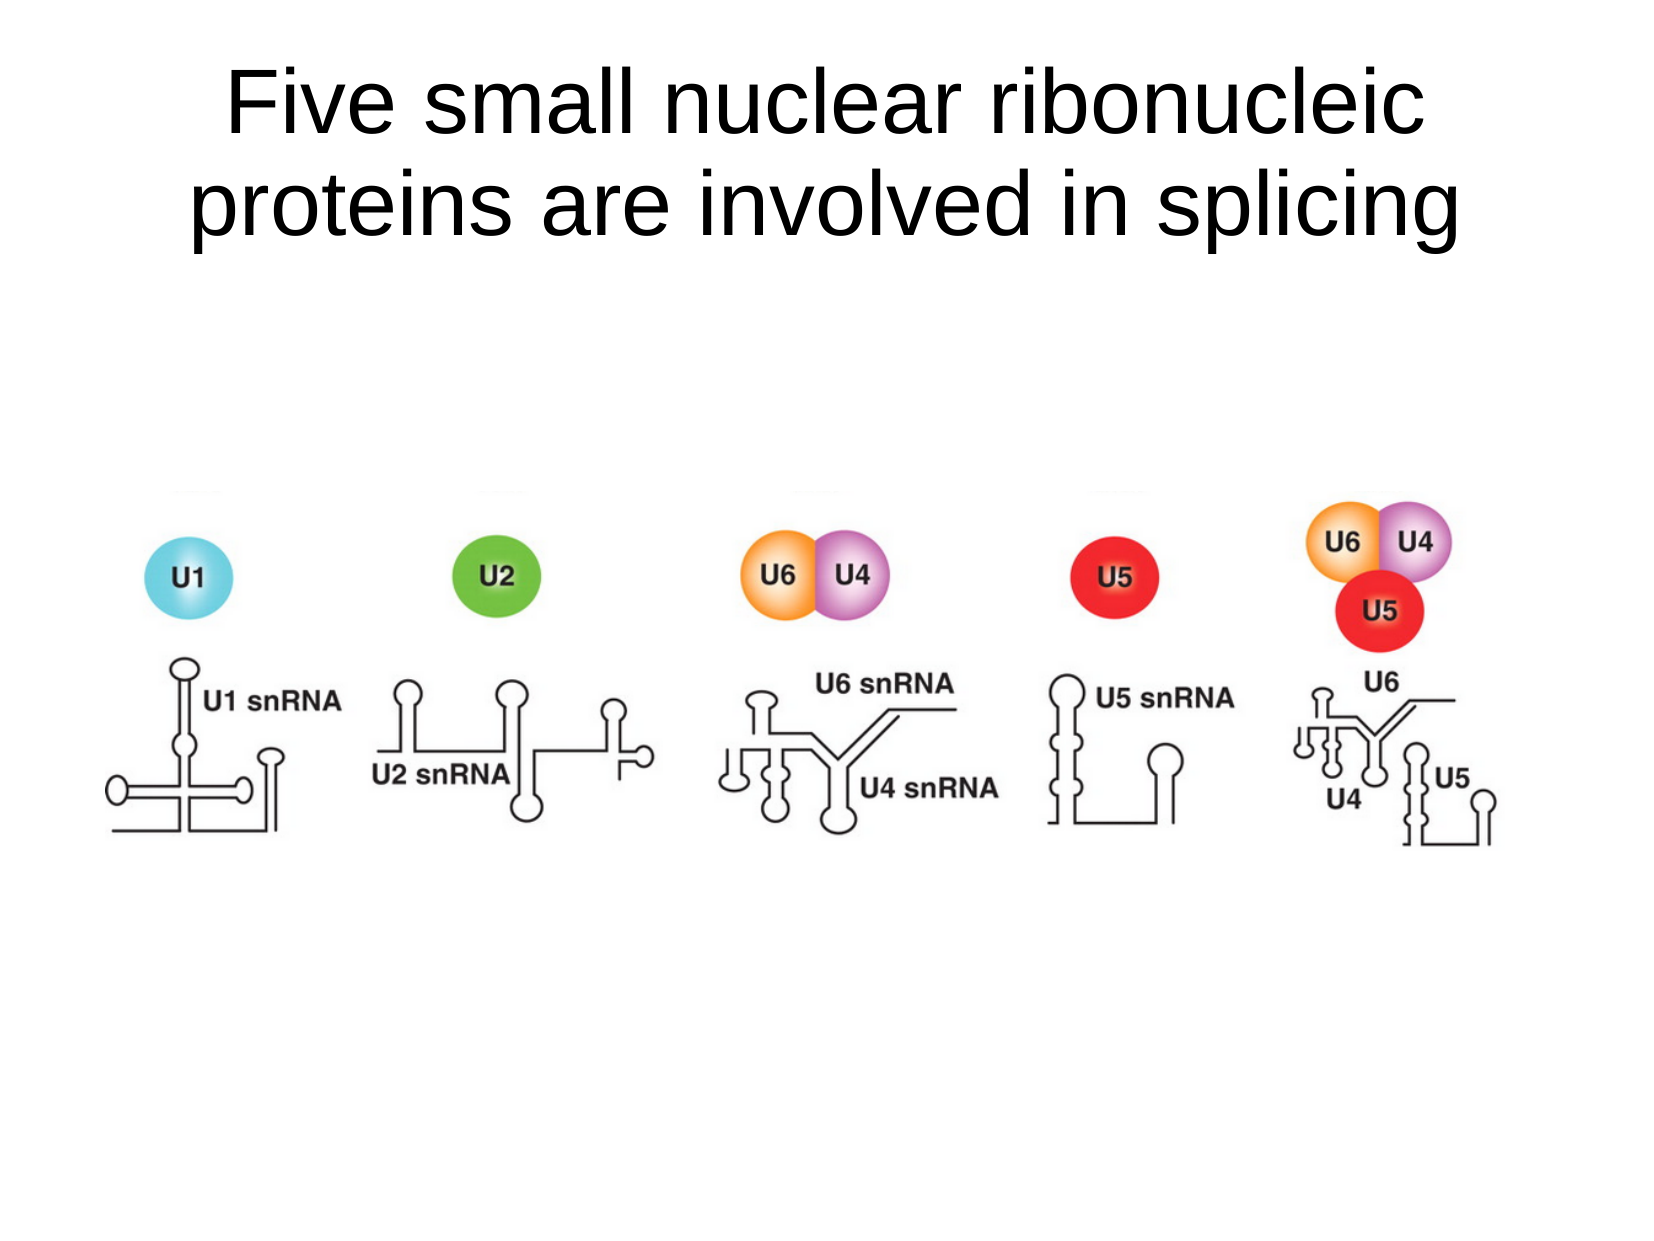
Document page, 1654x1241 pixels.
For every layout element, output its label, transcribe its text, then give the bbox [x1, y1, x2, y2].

title Five small nuclear ribonucleic proteins are involved in splicing [82, 49, 1571, 257]
picture [105, 491, 1561, 871]
